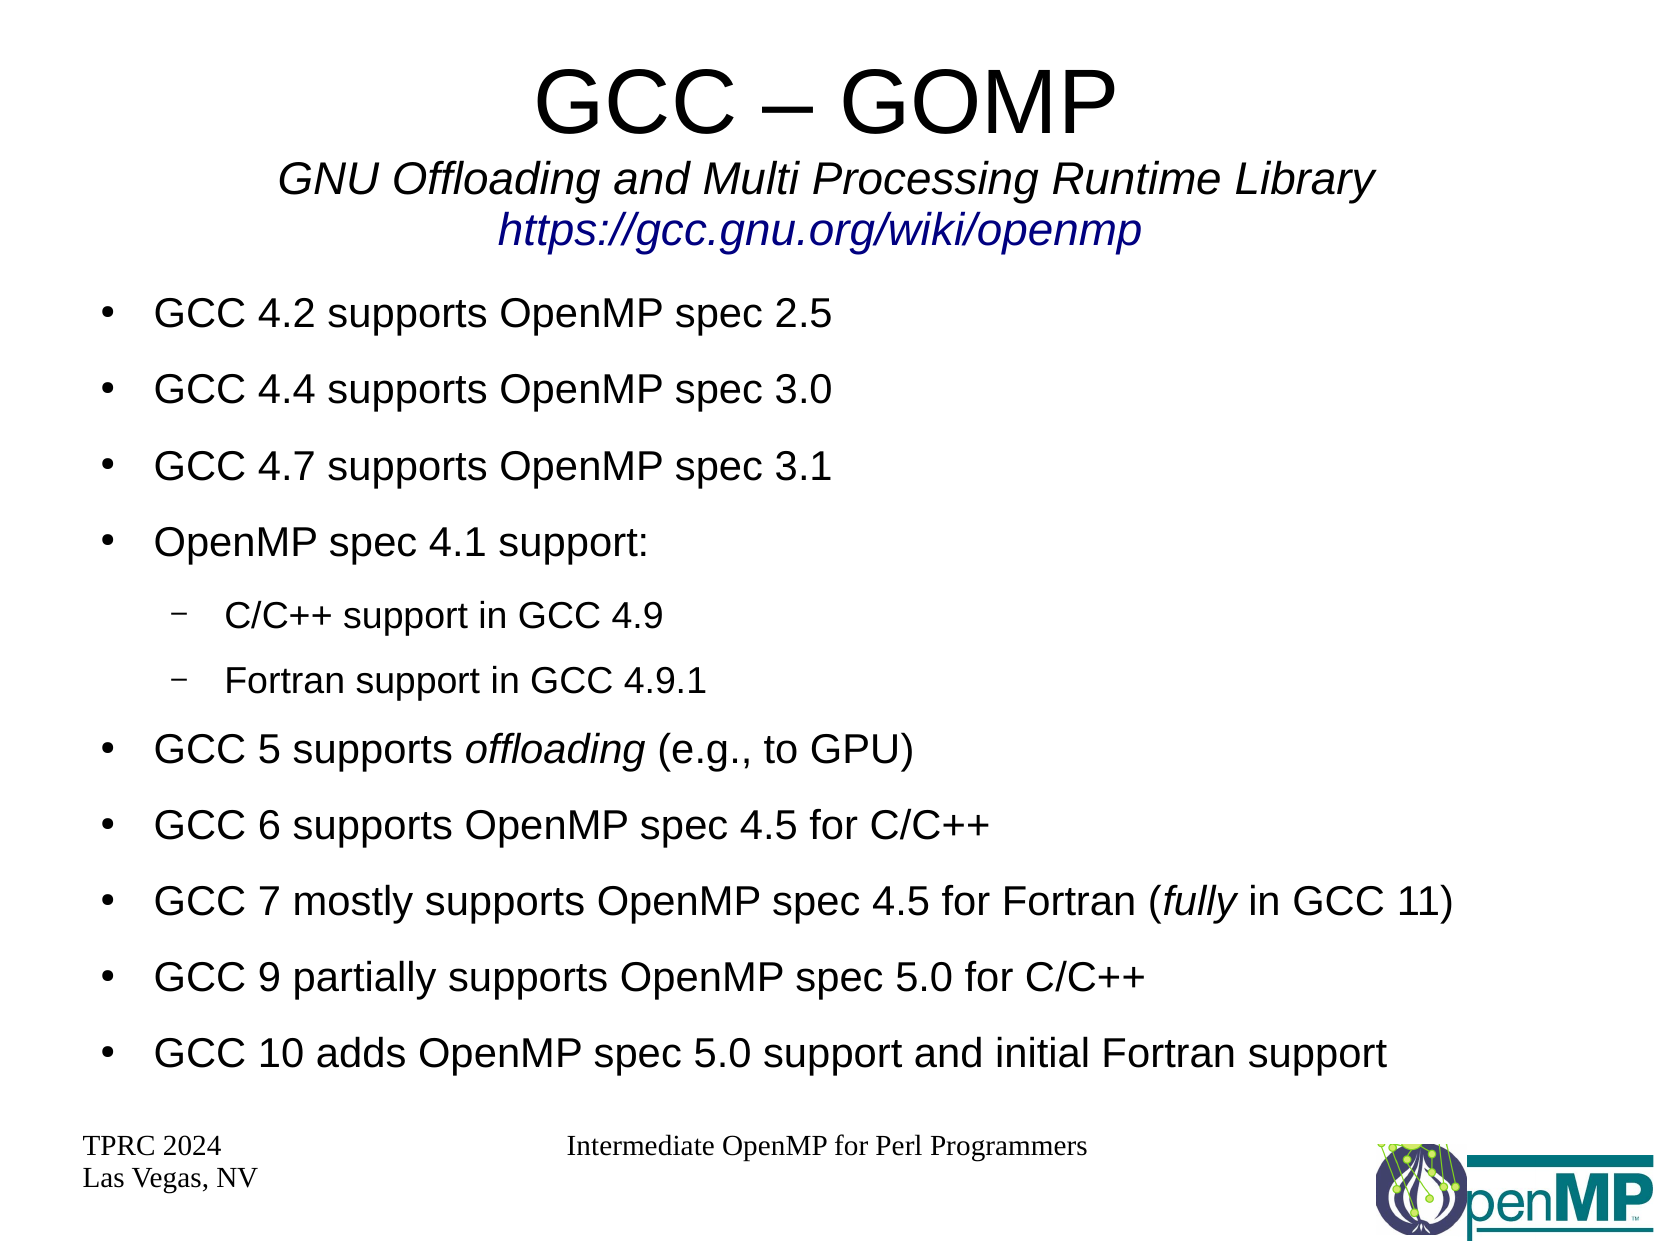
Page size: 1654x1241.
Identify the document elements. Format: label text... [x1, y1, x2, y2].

picture [1376, 1144, 1654, 1241]
list GCC 4.2 supports OpenMP spec 2.5 GCC 4.4 supports OpenMP spec 3.0 GCC 4.7 supports OpenMP spec 3.1 OpenMP spec 4.1 support: C/C++ support in GCC 4.9 Fortran support in GCC 4.9.1 GCC 5 supports offloading (e.g., to GPU) GCC 6 supports OpenMP spec 4.5 for C/C++ GCC 7 mostly supports OpenMP spec 4.5 for Fortran (fully in GCC 11) GCC 9 partially supports OpenMP spec 5.0 for C/C++ GCC 10 adds OpenMP spec 5.0 support and initial Fortran support [82, 290, 1571, 1109]
title GCC – GOMP GNU Offloading and Multi Processing Runtime Library https://gcc.gnu.org/wiki/openmp [82, 49, 1571, 257]
